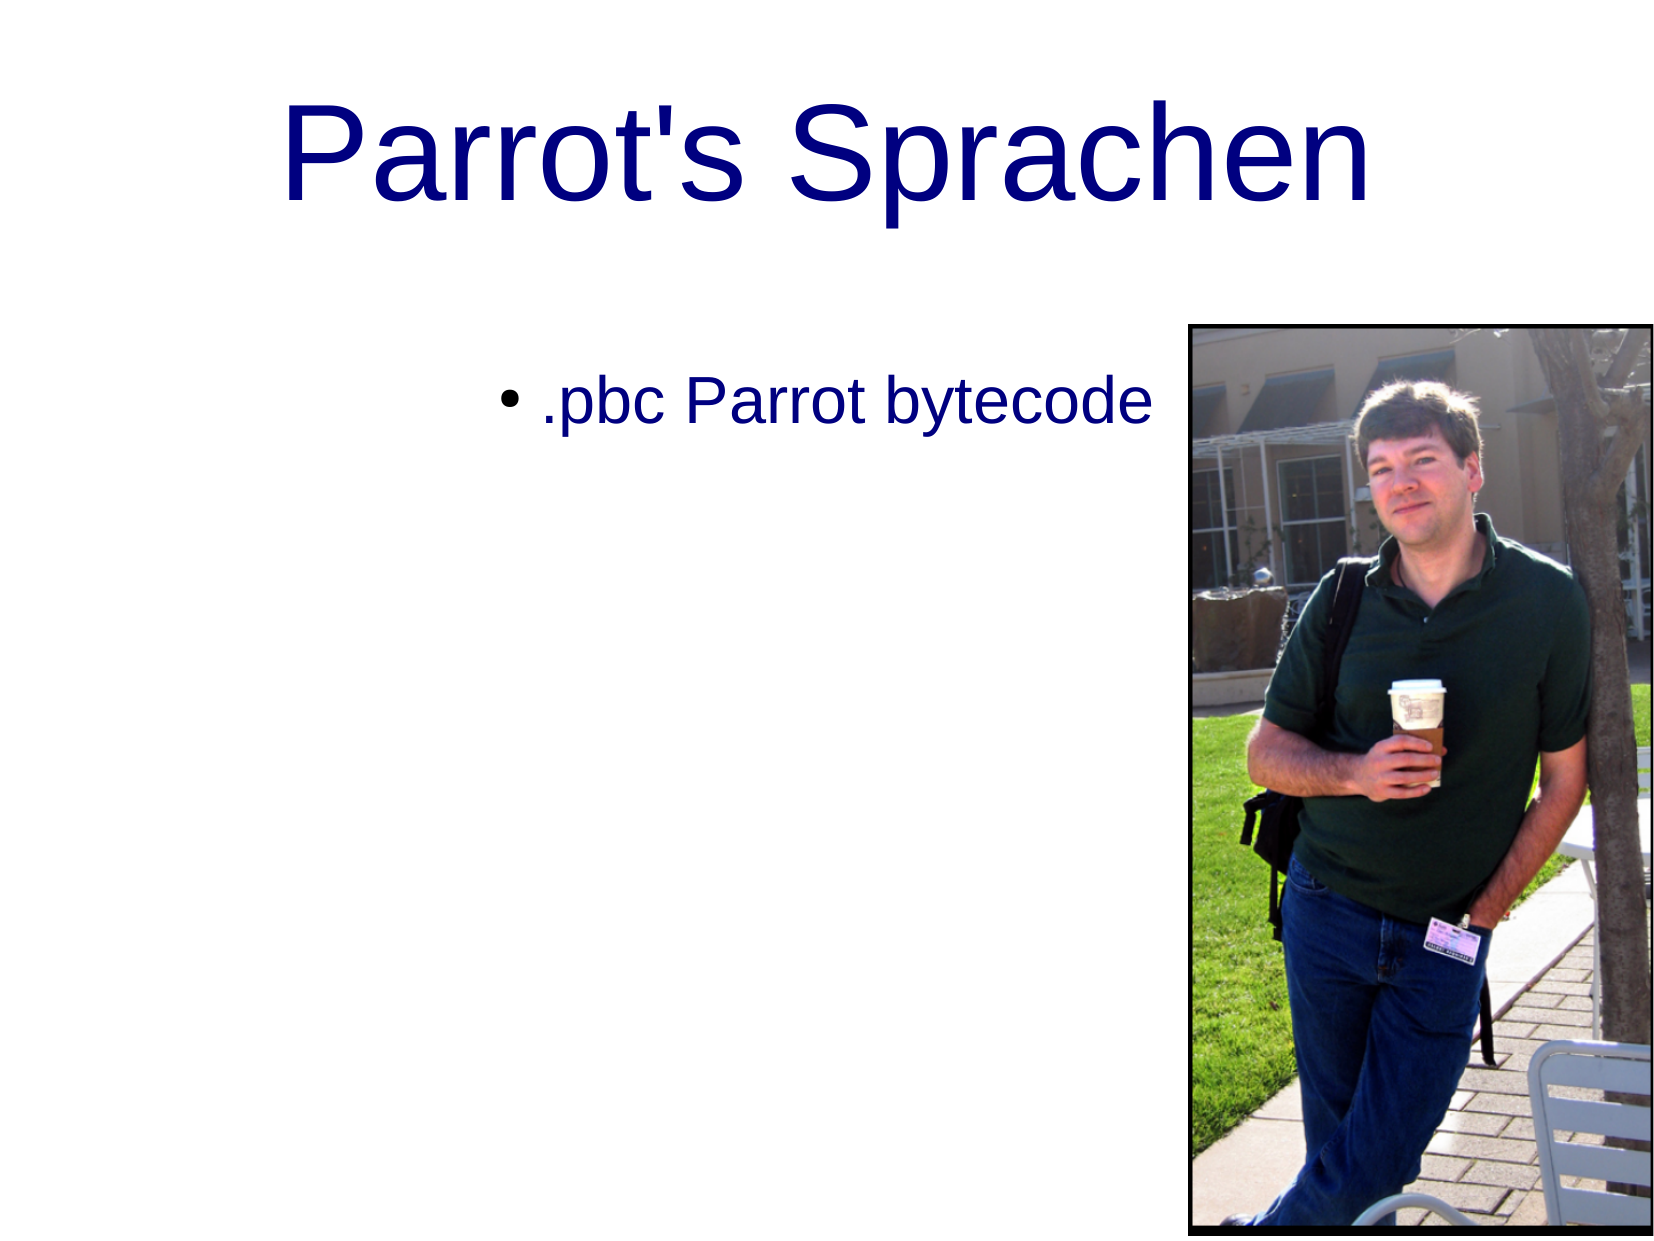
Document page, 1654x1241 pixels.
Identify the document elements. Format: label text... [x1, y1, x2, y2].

subtitle .pbc Parrot bytecode [82, 290, 1571, 1109]
title Parrot's Sprachen [82, 49, 1571, 257]
picture [1188, 324, 1654, 1236]
